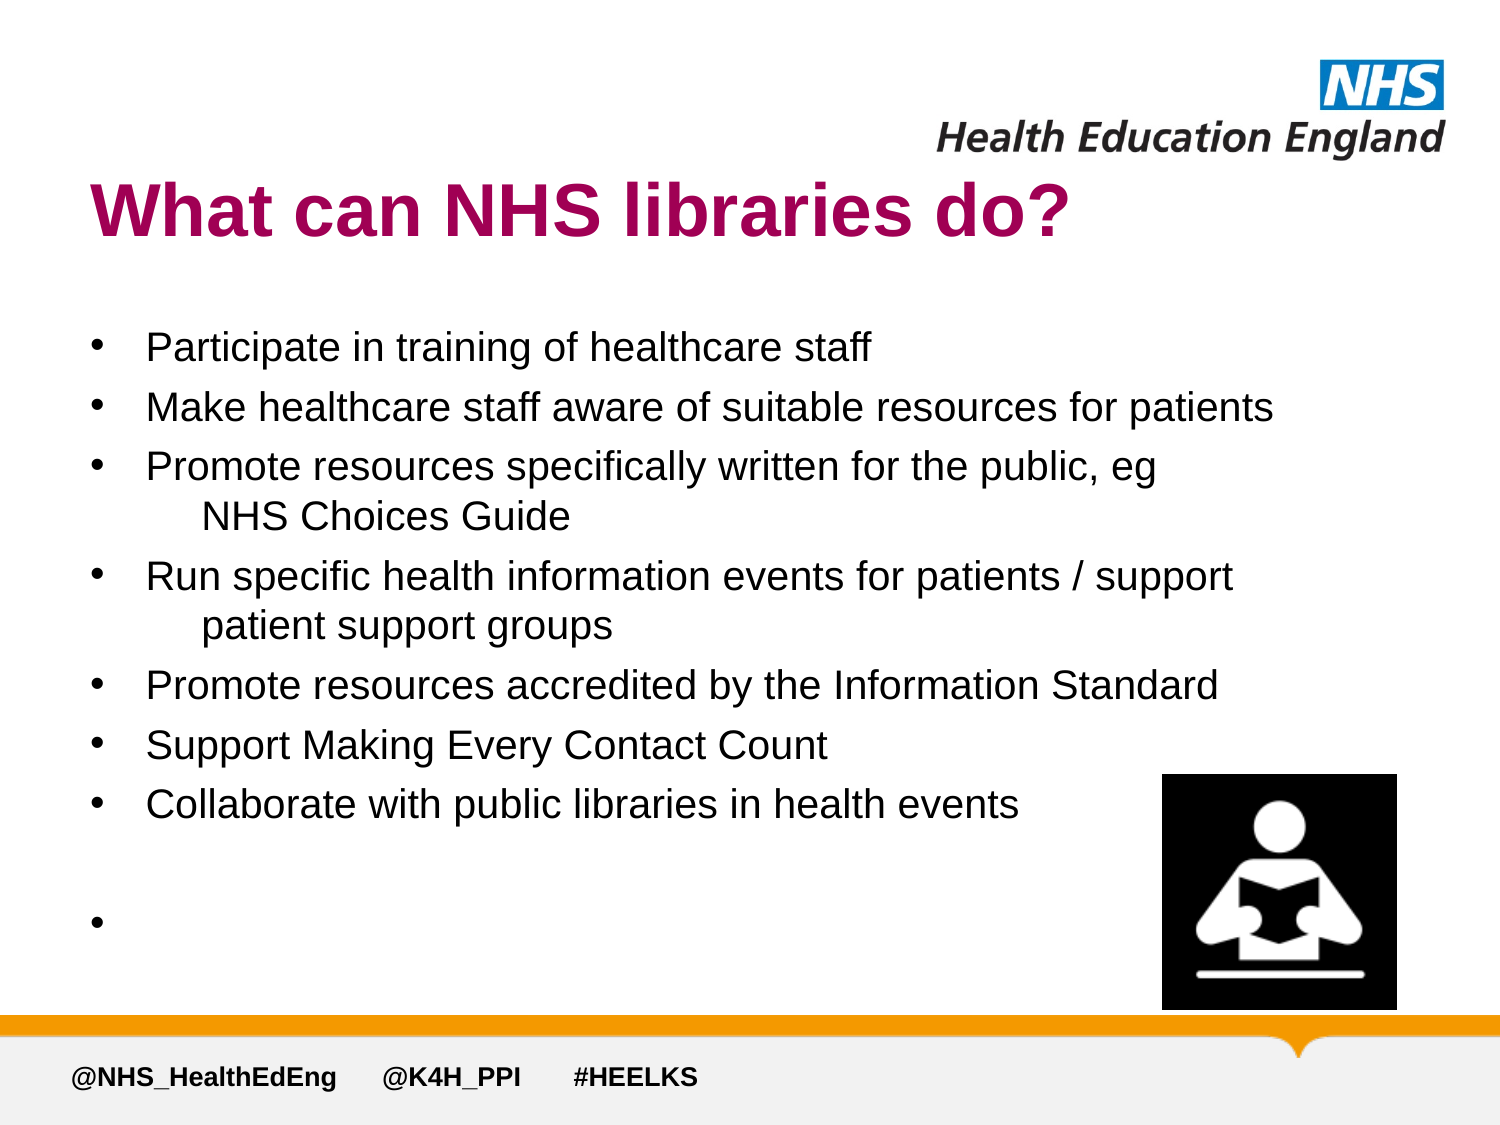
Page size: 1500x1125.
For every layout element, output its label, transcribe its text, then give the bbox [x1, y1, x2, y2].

picture [1162, 774, 1397, 1010]
title What can NHS libraries do? [75, 154, 1300, 312]
list Participate in training of healthcare staff Make healthcare staff aware of suitable resources for patients Promote resources specifically written for the public, eg NHS Choices Guide Run specific health information events for patients / support patient support groups Promote resources accredited by the Information Standard Support Making Every Contact Count Collaborate with public libraries in health events [75, 312, 1300, 882]
text_box @NHS_HealthEdEng @K4H_PPI #HEELKS [55, 1052, 932, 1113]
